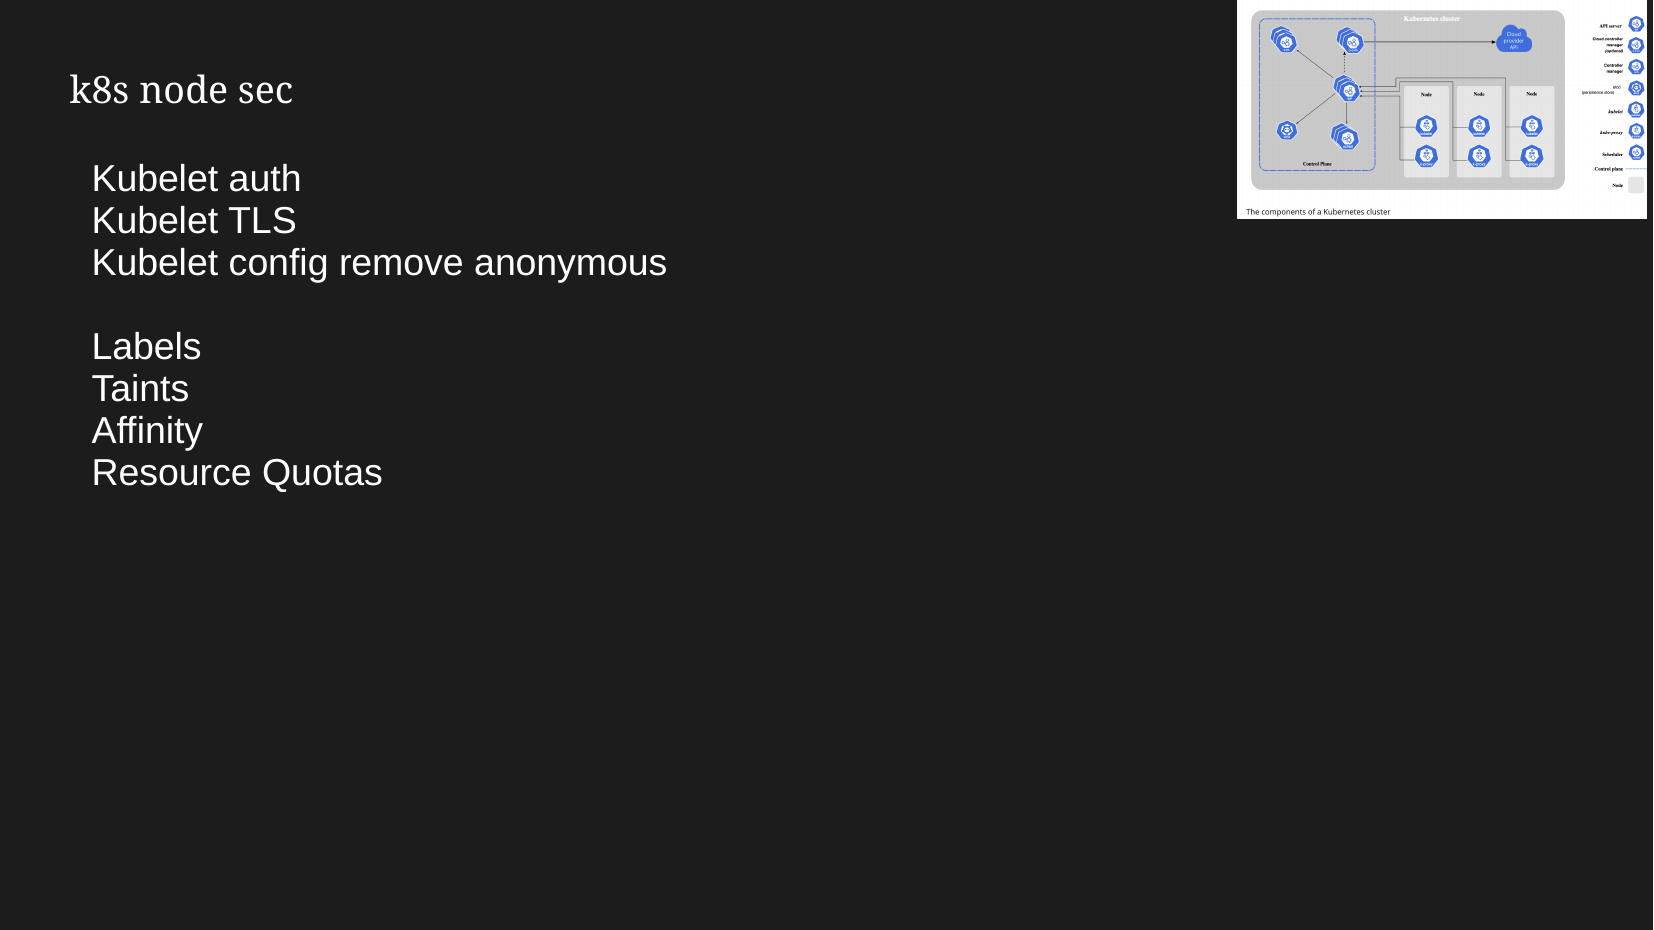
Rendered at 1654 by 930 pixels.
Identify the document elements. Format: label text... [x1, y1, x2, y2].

text_box k8s node sec [54, 56, 451, 113]
picture [1237, 0, 1647, 219]
text_box Kubelet auth Kubelet TLS Kubelet config remove anonymous Labels Taints Affinity Resource Quotas [76, 150, 976, 627]
